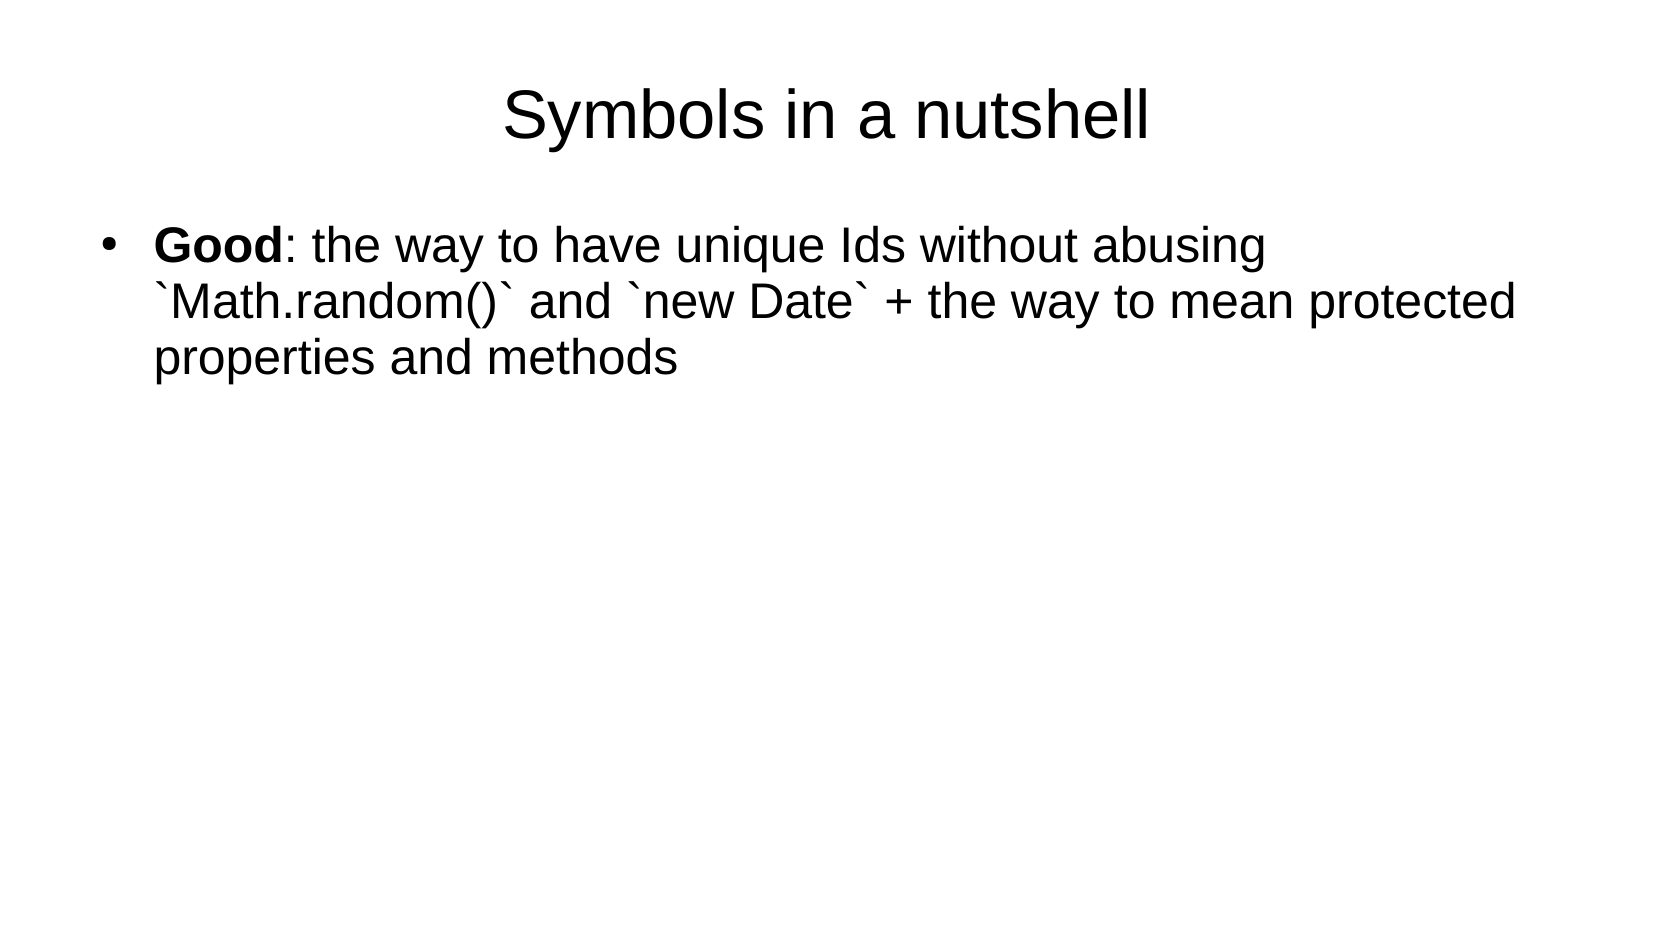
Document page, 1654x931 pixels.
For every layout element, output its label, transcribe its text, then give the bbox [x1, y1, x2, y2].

title Symbols in a nutshell [82, 37, 1571, 193]
list Good: the way to have unique Ids without abusing `Math.random()` and `new Date` + the way to mean protected properties and methods [82, 217, 1571, 758]
